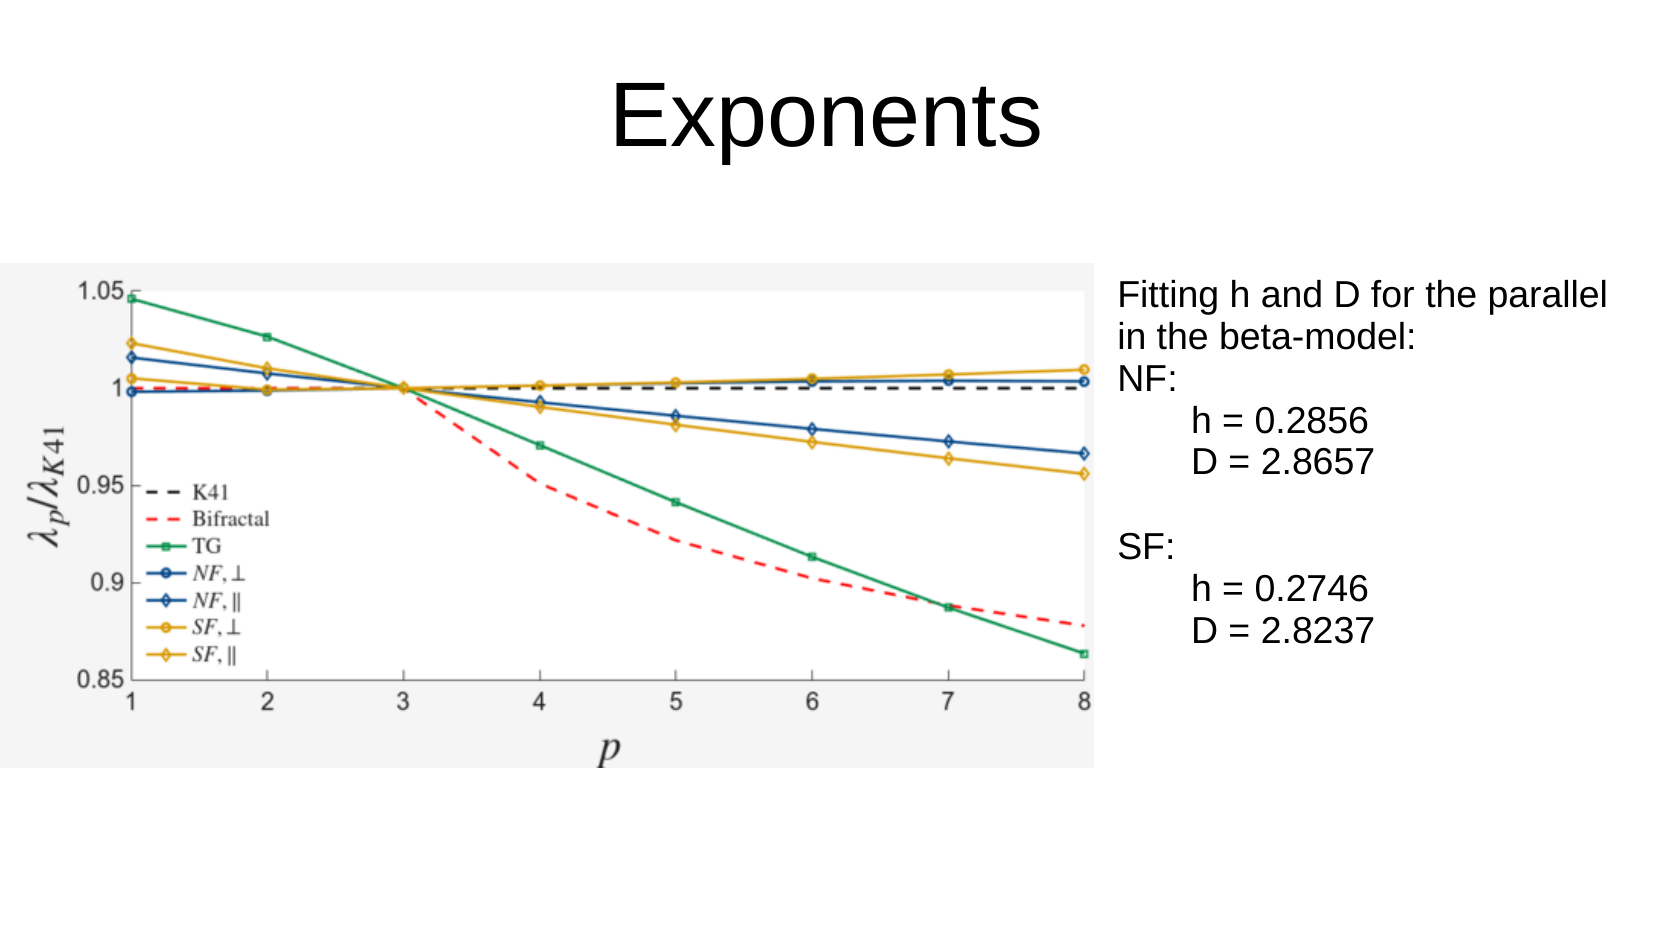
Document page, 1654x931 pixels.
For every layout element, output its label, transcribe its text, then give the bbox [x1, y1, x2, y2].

title Exponents [82, 37, 1571, 193]
picture [0, 263, 1094, 768]
text_box Fitting h and D for the parallel in the beta-model: NF: h = 0.2856 D = 2.8657 SF: h = 0.2746 D = 2.8237 [1102, 265, 1625, 659]
